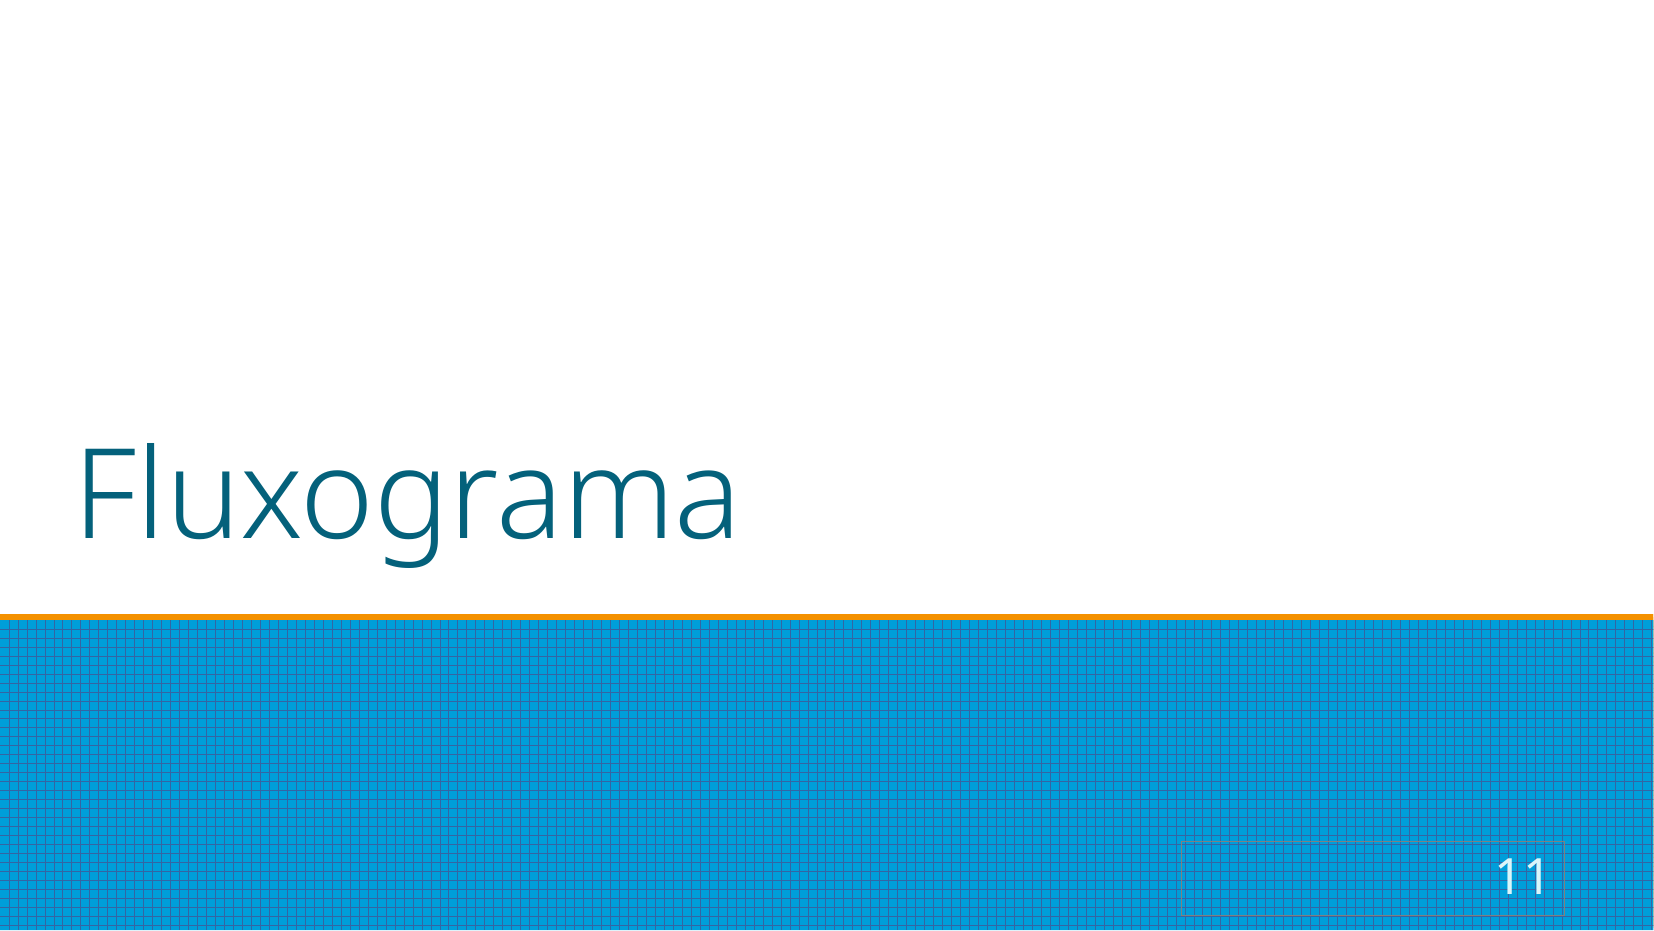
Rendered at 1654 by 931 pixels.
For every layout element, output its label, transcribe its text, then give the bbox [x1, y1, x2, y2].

title Fluxograma [73, 44, 1551, 576]
